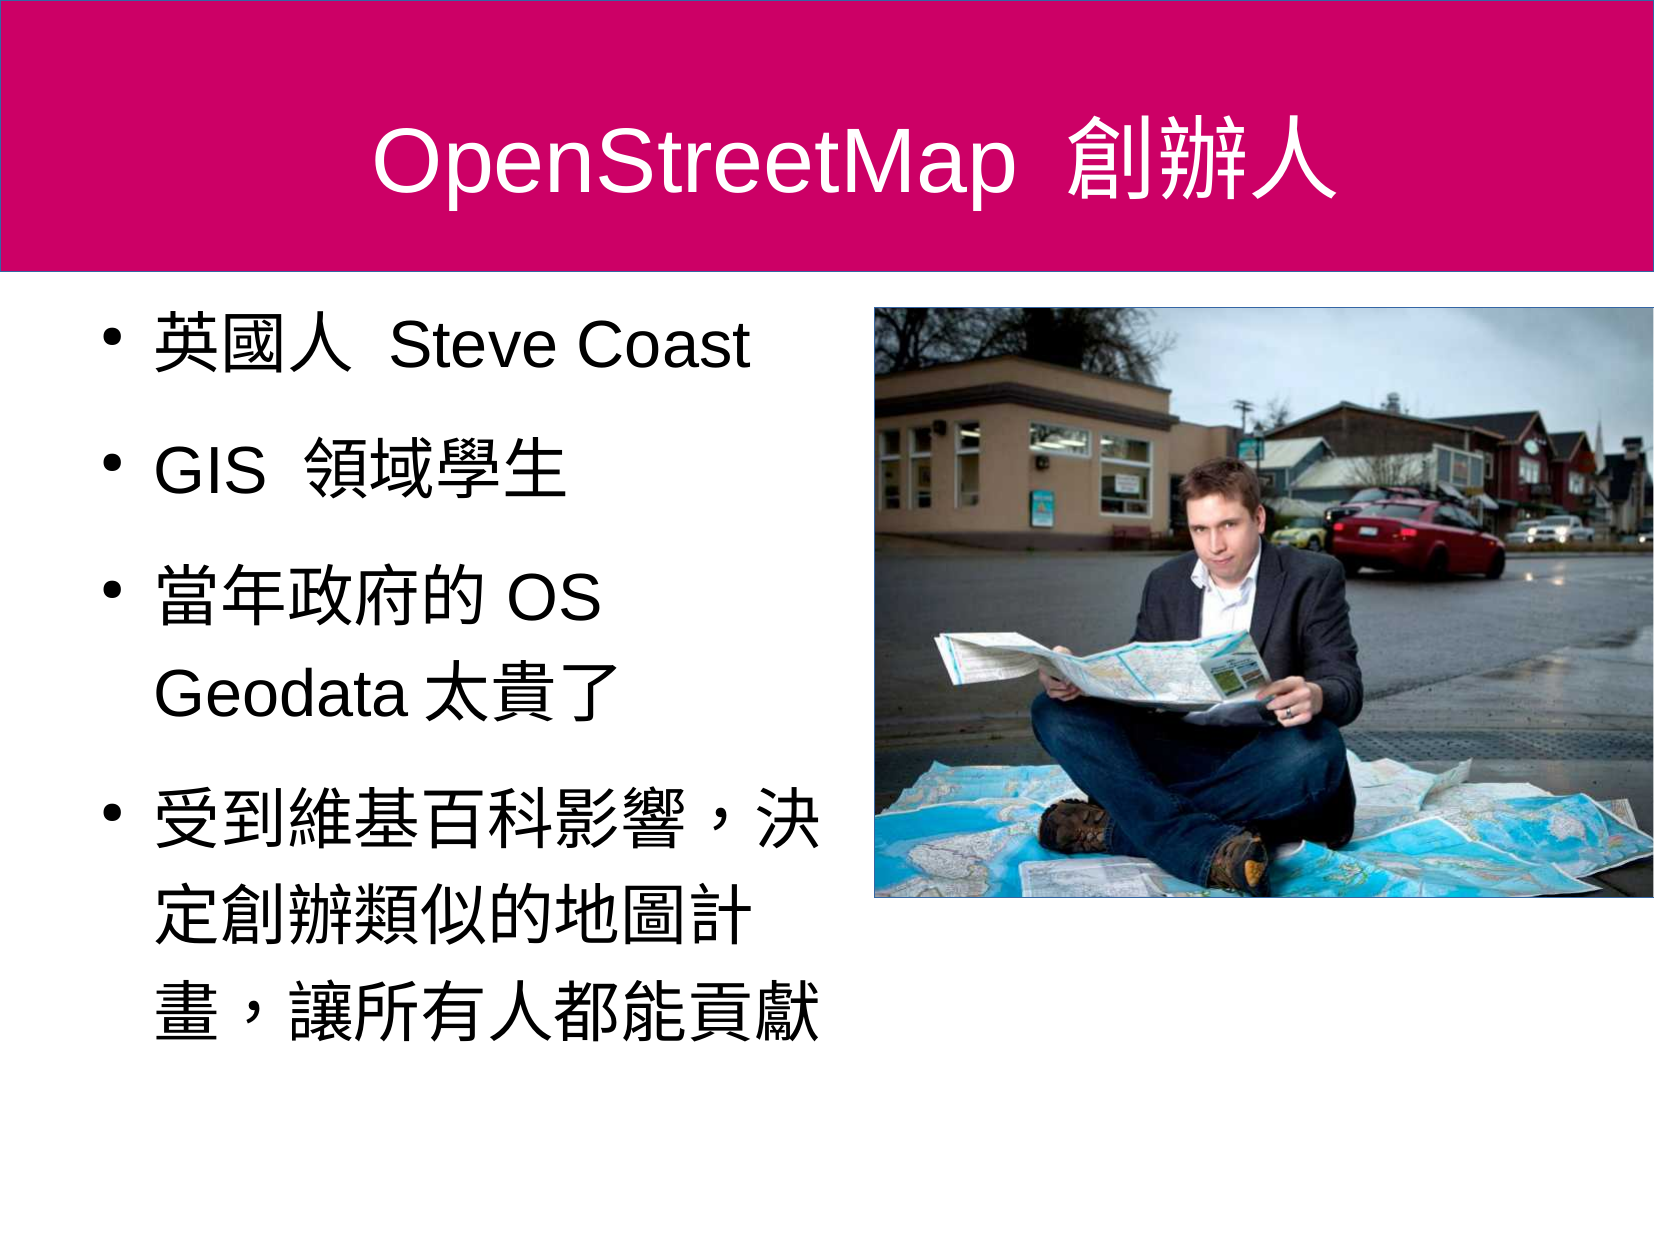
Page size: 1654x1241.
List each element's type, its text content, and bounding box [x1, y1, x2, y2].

title OpenStreetMap 創辦人 [82, 49, 1630, 257]
list 英國人 Steve Coast GIS 領域學生 當年政府的OS Geodata太貴了 受到維基百科影響，決定創辦類似的地圖計畫，讓所有人都能貢獻 [82, 290, 875, 1158]
picture [874, 307, 1654, 898]
